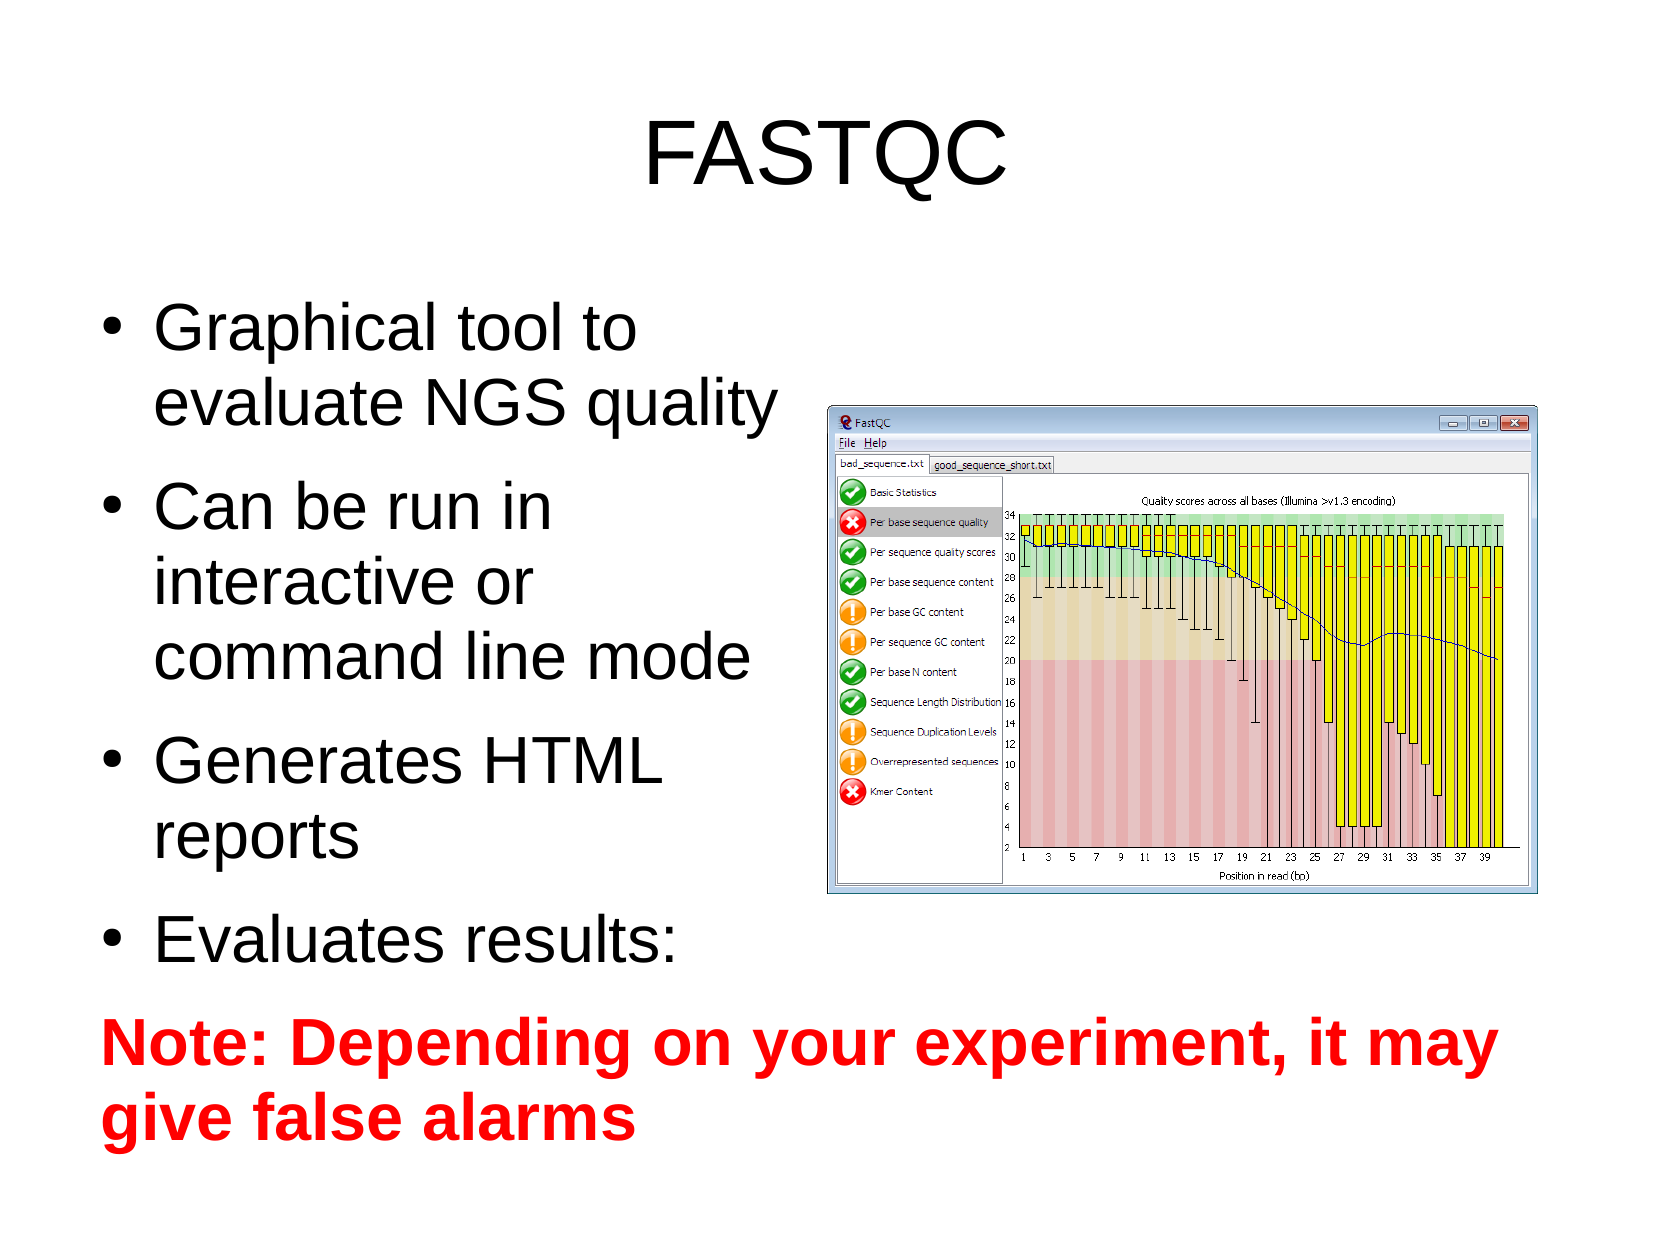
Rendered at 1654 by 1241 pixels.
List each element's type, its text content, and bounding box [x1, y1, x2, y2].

list Graphical tool to evaluate NGS quality Can be run in interactive or command line mode Generates HTML reports Evaluates results: [82, 290, 793, 1005]
list Note: Depending on your experiment, it may give false alarms [30, 1005, 1606, 1201]
picture [827, 405, 1538, 894]
title FASTQC [82, 49, 1571, 257]
